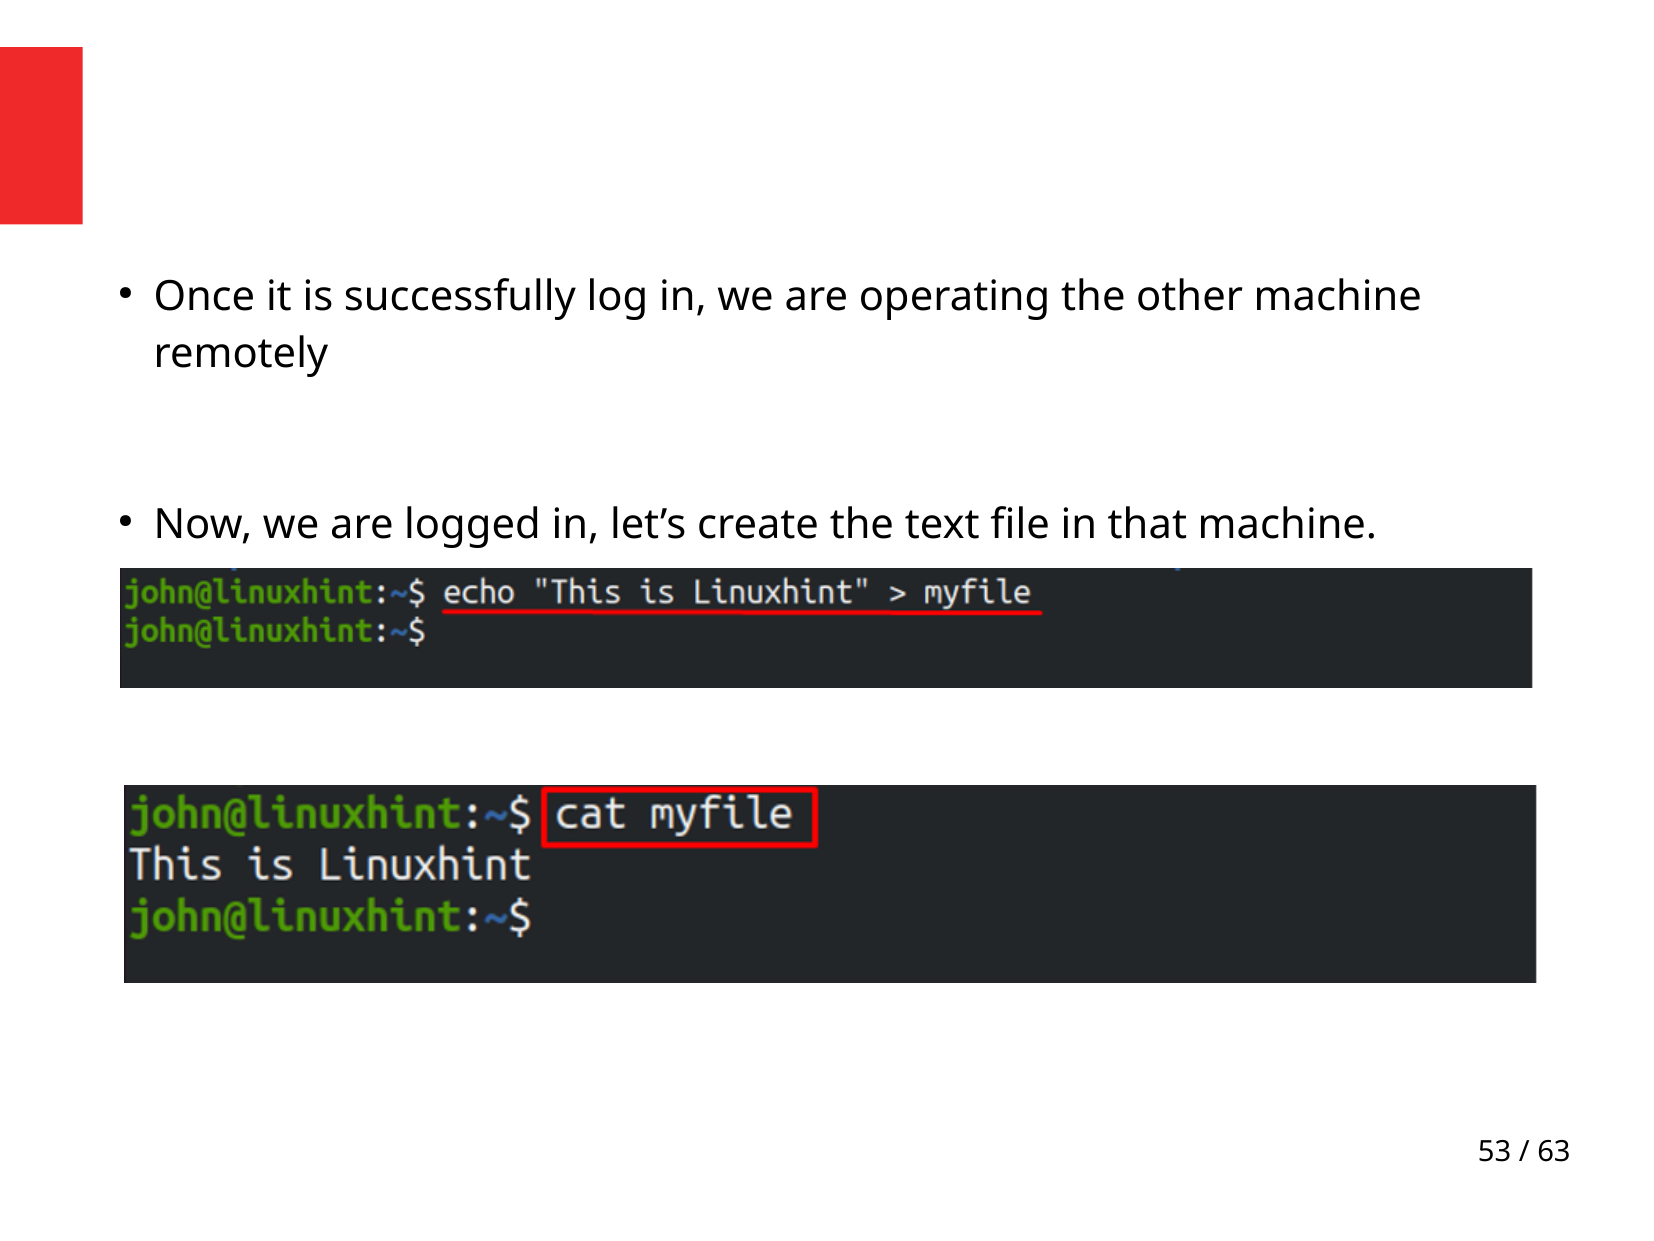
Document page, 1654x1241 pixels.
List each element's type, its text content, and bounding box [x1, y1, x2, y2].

subtitle Once it is successfully log in, we are operating the other machine remotely Now, we are logged in, let’s create the text file in that machine. [118, 265, 1536, 1111]
picture [124, 785, 1538, 983]
picture [120, 568, 1534, 688]
